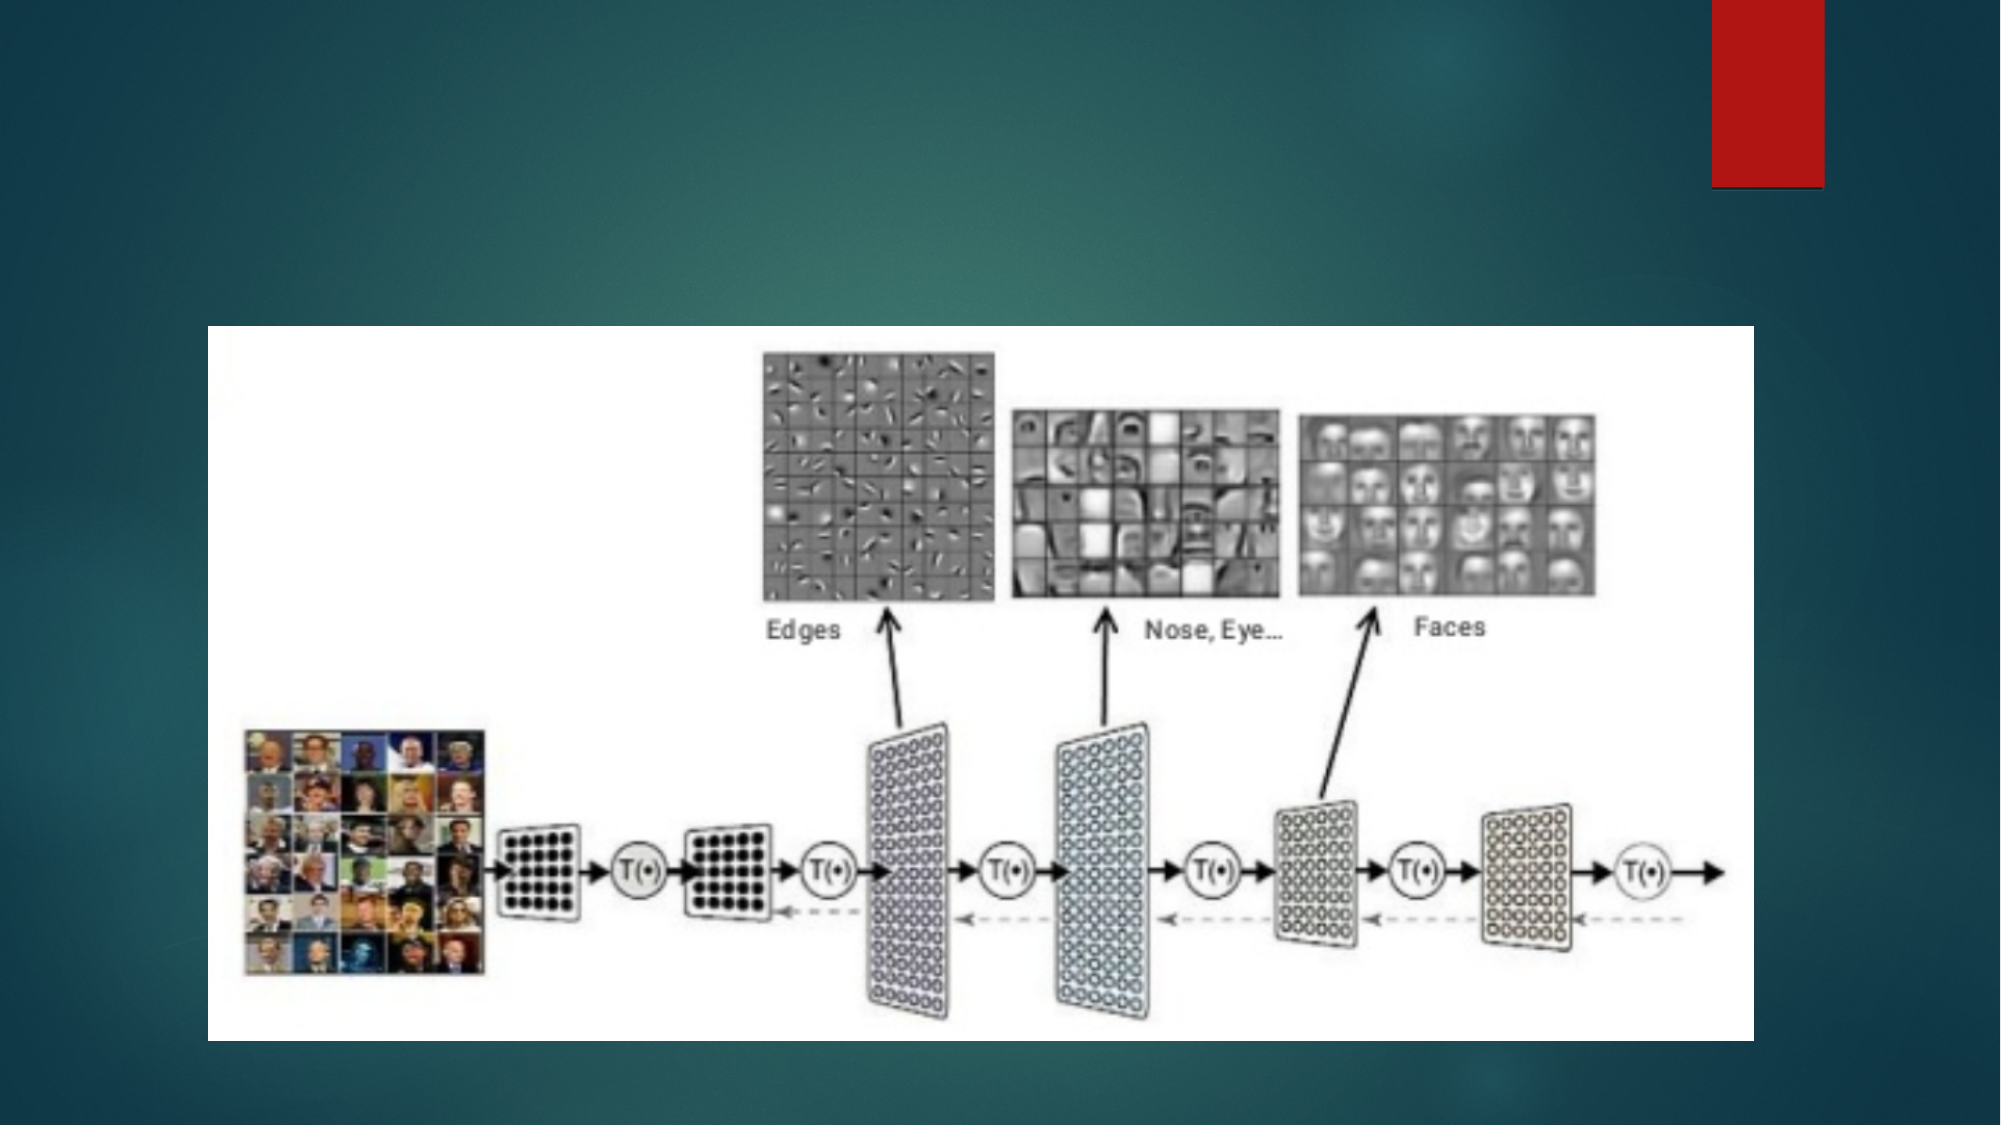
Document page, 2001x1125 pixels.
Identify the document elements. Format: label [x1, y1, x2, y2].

title [106, 74, 1649, 304]
picture [0, 0, 2001, 1125]
